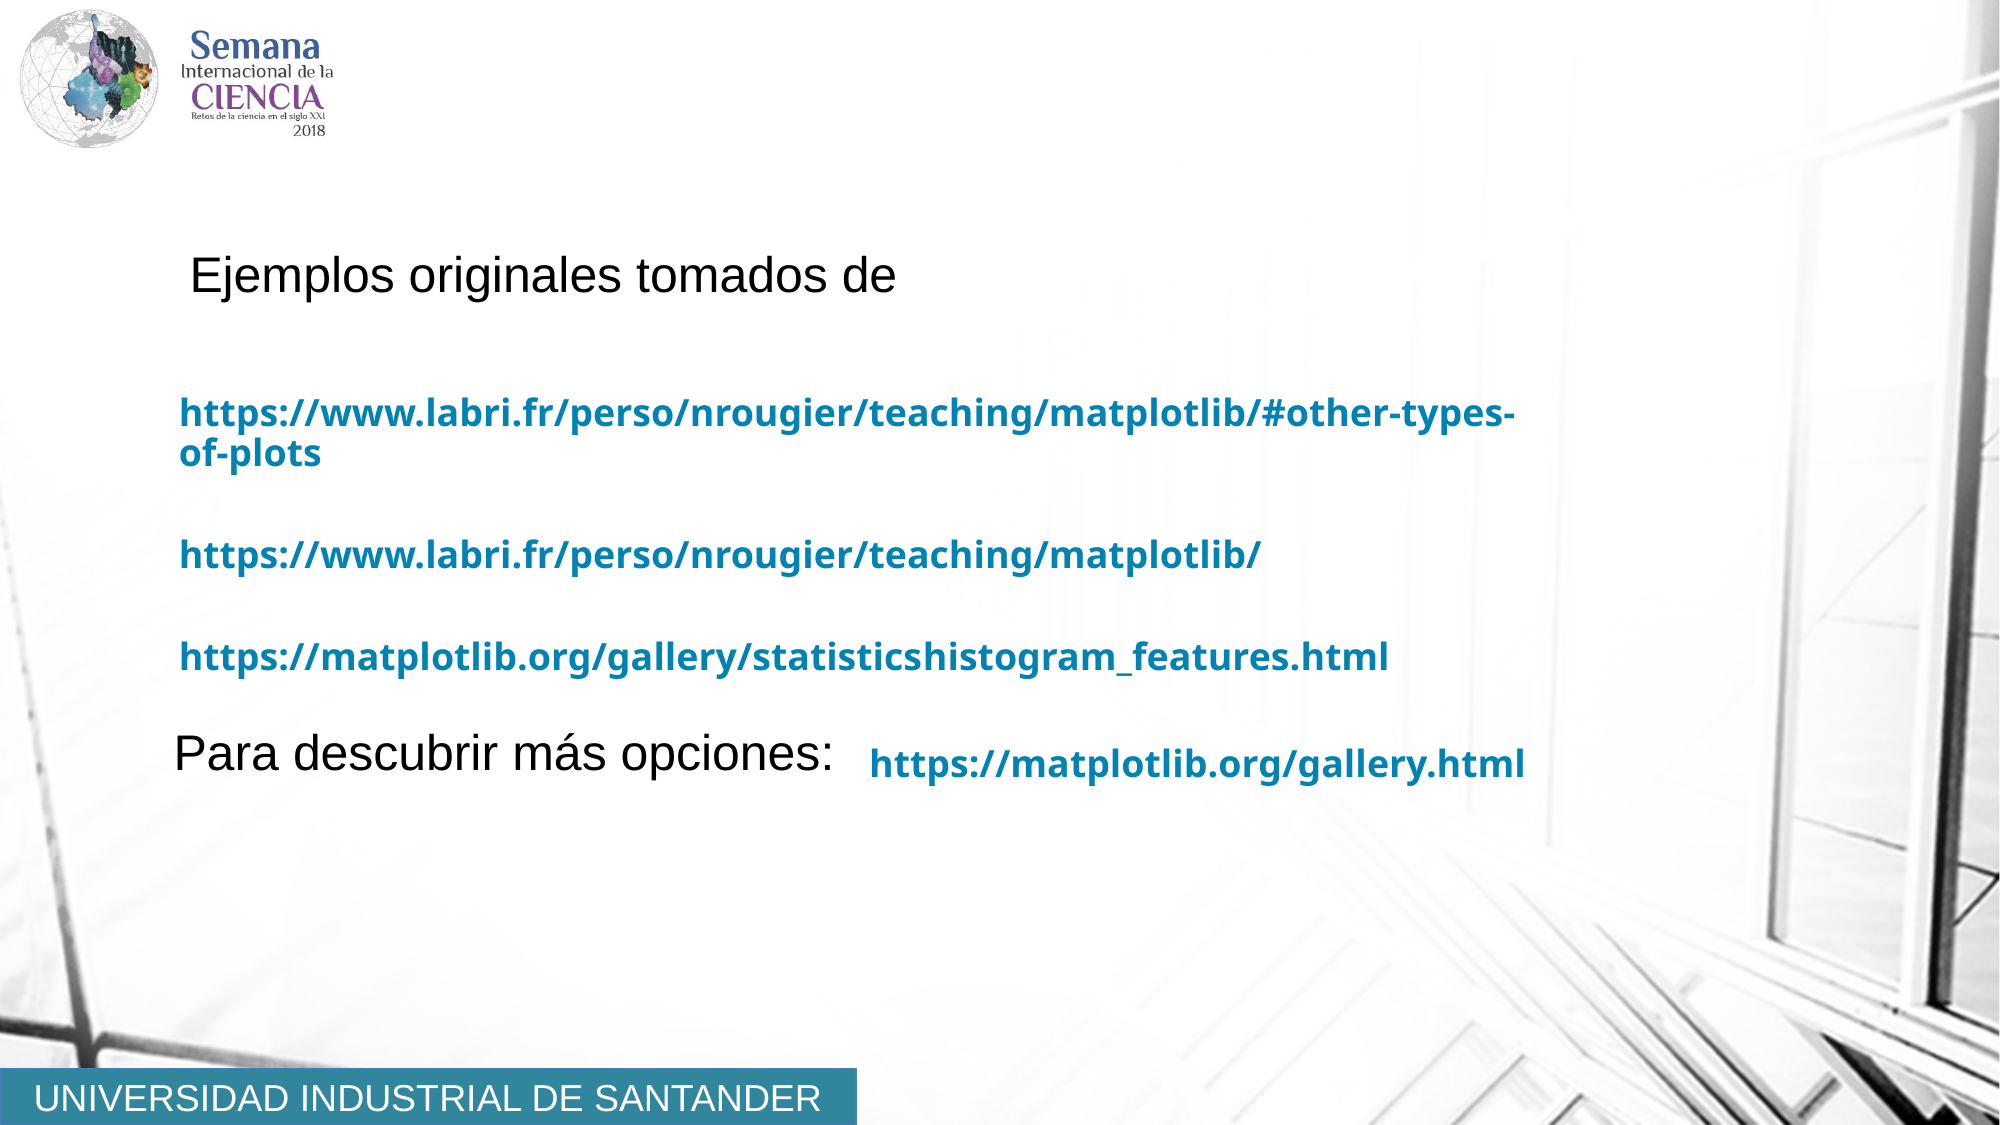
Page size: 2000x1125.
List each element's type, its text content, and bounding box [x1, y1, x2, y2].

text_box Para descubrir más opciones: [158, 717, 857, 789]
text_box UNIVERSIDAD INDUSTRIAL DE SANTANDER [0, 1068, 857, 1125]
text_box Ejemplos originales tomados de [174, 239, 913, 311]
picture [0, 0, 2000, 1125]
text_box https://www.labri.fr/perso/nrougier/teaching/matplotlib/#other-types-of-plots https://www.labri.fr/perso/nrougier/teaching/matplotlib/ https://matplotlib.org/gallery/statisticshistogram_features.html [163, 378, 1543, 612]
text_box https://matplotlib.org/gallery.html [854, 729, 2000, 789]
